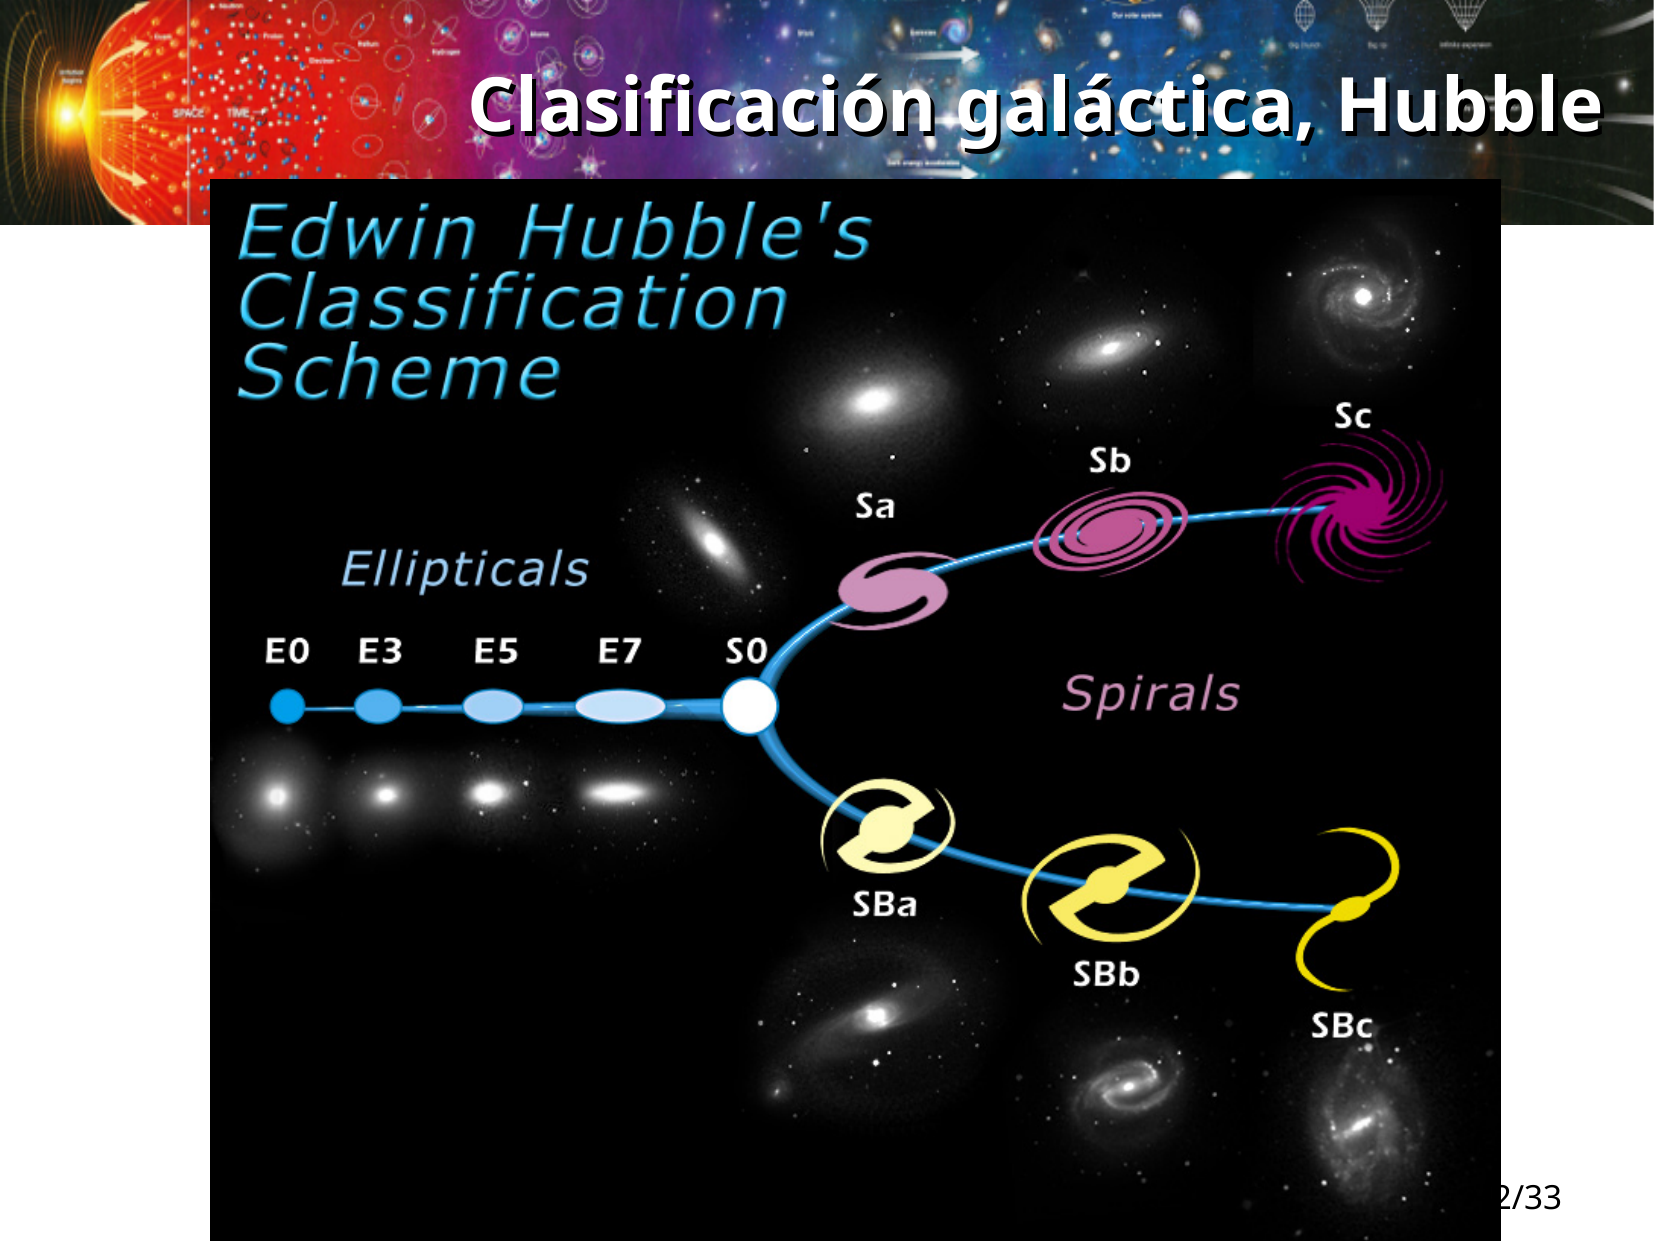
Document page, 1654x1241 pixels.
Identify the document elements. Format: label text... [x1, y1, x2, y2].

picture [0, 0, 1654, 1241]
title Clasificación galáctica, Hubble [45, 15, 1606, 191]
